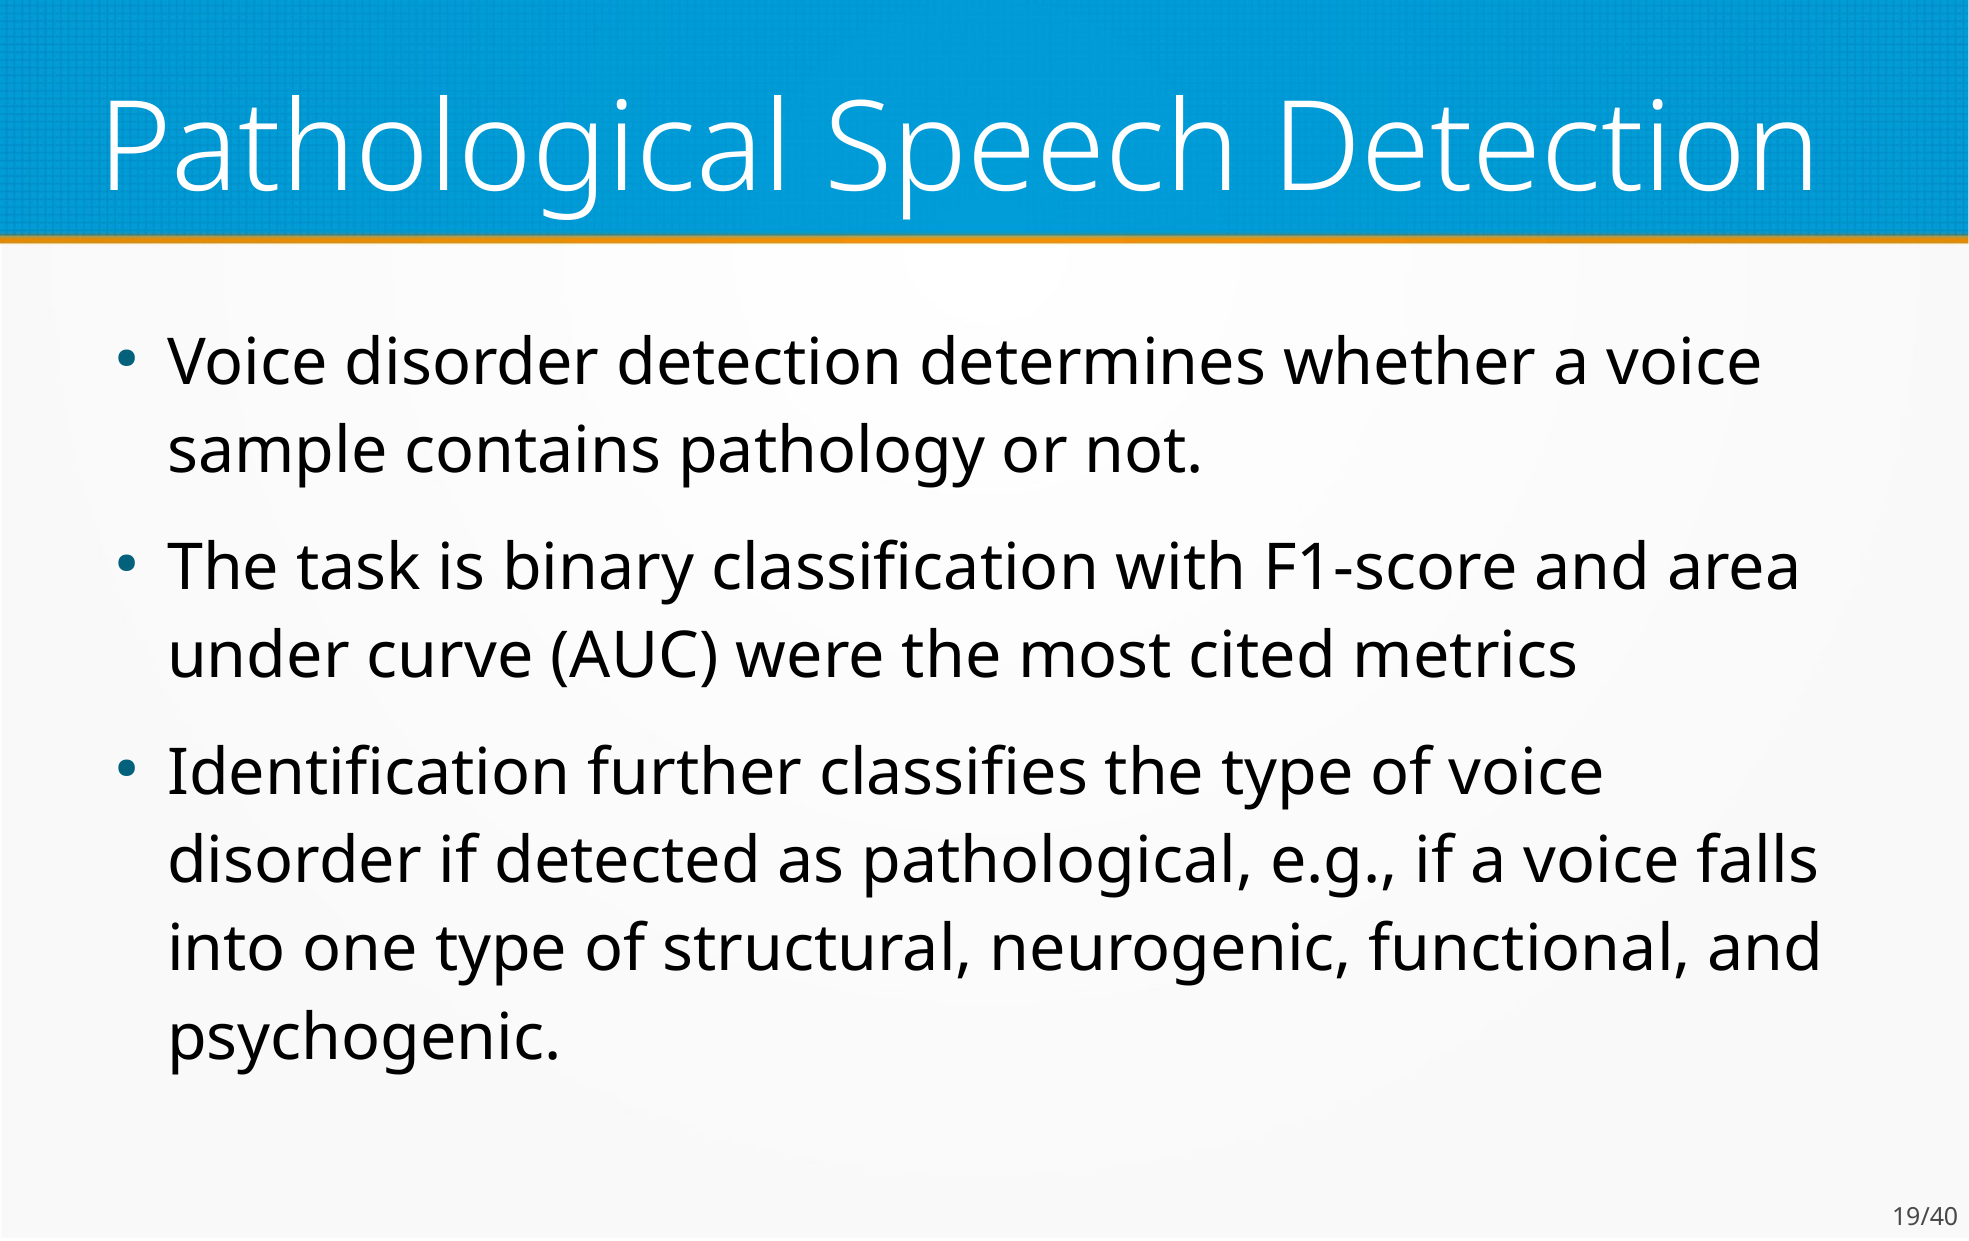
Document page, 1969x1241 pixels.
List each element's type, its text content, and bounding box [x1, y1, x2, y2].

title Pathological Speech Detection [98, 19, 1870, 227]
picture [0, 233, 1969, 1241]
list Voice disorder detection determines whether a voice sample contains pathology or not. The task is binary classification with F1-score and area under curve (AUC) were the most cited metrics Identification further classifies the type of voice disorder if detected as pathological, e.g., if a voice falls into one type of structural, neurogenic, functional, and psychogenic. [98, 315, 1861, 1081]
